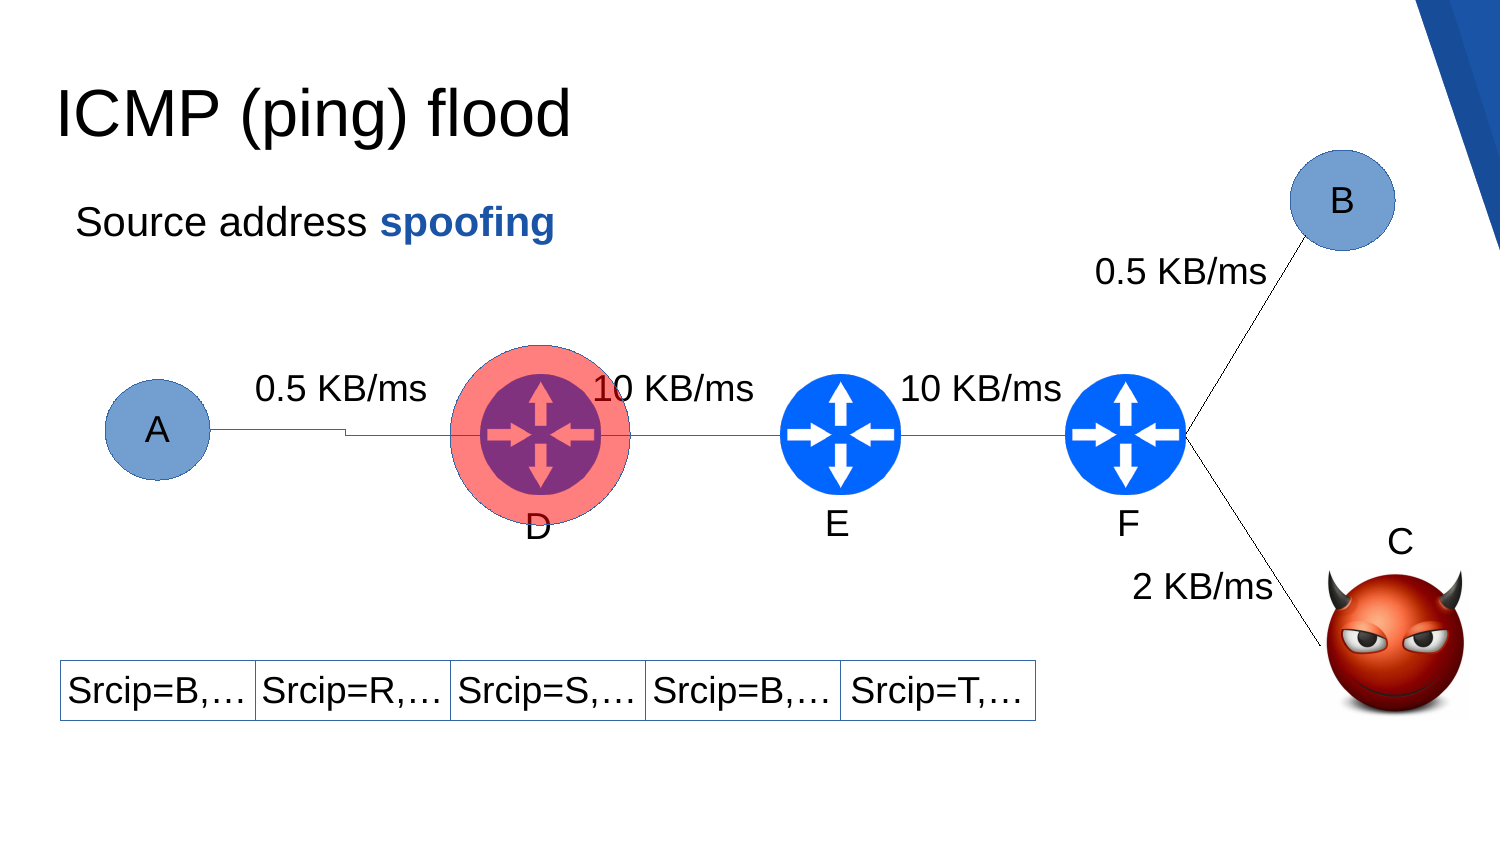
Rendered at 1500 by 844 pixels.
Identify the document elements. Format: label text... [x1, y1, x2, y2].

text_box F [1102, 495, 1156, 552]
text_box [450, 345, 631, 526]
list Source address spoofing [60, 180, 886, 301]
text_box Srcip=R,… [255, 660, 450, 721]
text_box D [510, 521, 563, 556]
text_box Srcip=B,… [60, 660, 255, 721]
picture [1065, 374, 1186, 496]
text_box E [810, 495, 863, 552]
text_box 10 KB/ms [885, 360, 1088, 417]
text_box 0.5 KB/ms [240, 360, 443, 417]
text_box B [1290, 150, 1396, 251]
text_box Srcip=B,… [645, 660, 840, 721]
picture [1320, 569, 1471, 721]
title ICMP (ping) flood [40, 97, 829, 166]
text_box A [105, 379, 211, 481]
text_box Srcip=S,… [450, 660, 645, 721]
text_box C [1372, 513, 1426, 571]
picture [780, 374, 901, 496]
text_box Srcip=T,… [840, 660, 1036, 721]
text_box 2 KB/ms [1117, 558, 1321, 616]
text_box 0.5 KB/ms [1080, 243, 1283, 301]
text_box 10 KB/ms [592, 360, 781, 417]
